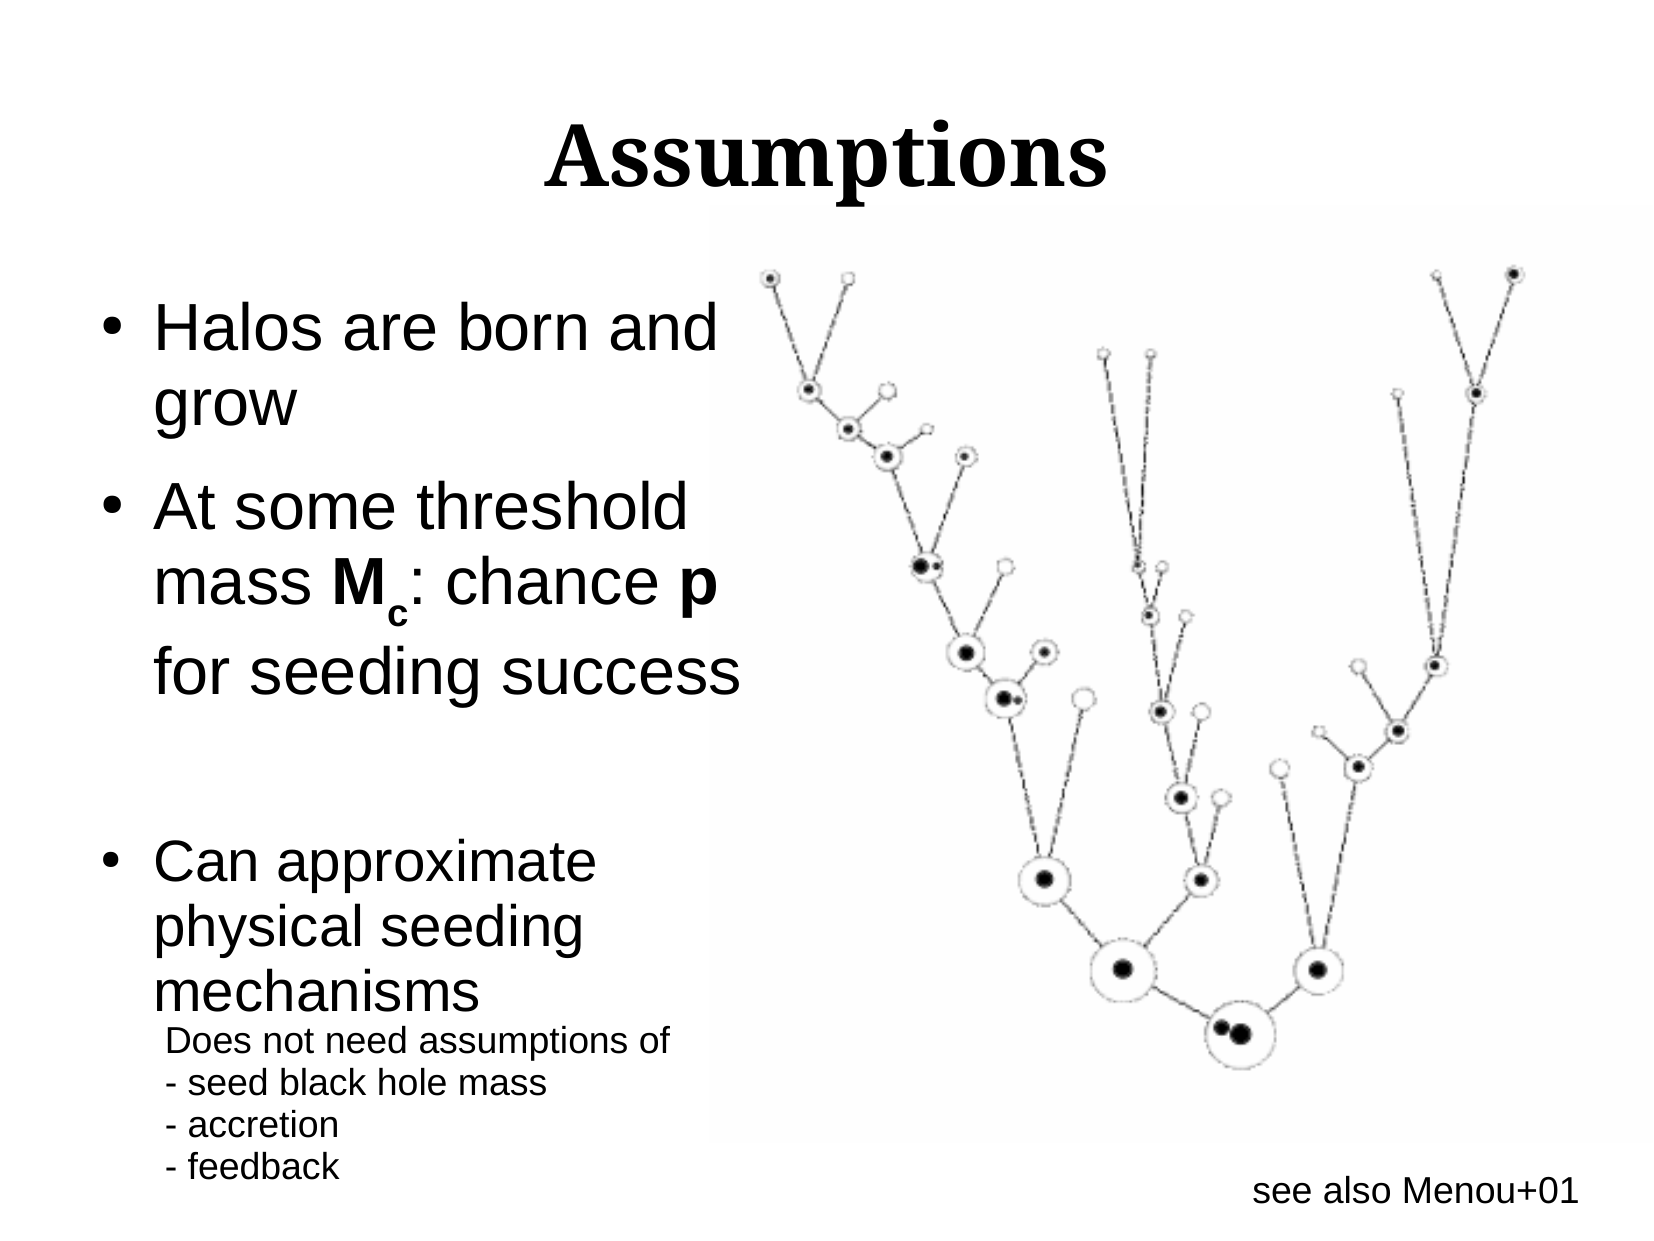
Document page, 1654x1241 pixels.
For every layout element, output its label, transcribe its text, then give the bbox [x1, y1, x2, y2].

text_box see also Menou+01 [1237, 1162, 1613, 1220]
picture [709, 205, 1654, 1143]
list Halos are born and grow At some threshold mass Mc: chance p for seeding success Can approximate physical seeding mechanisms [82, 290, 788, 1163]
title Assumptions [82, 49, 1571, 257]
text_box Does not need assumptions of - seed black hole mass - accretion - feedback [150, 1012, 826, 1238]
